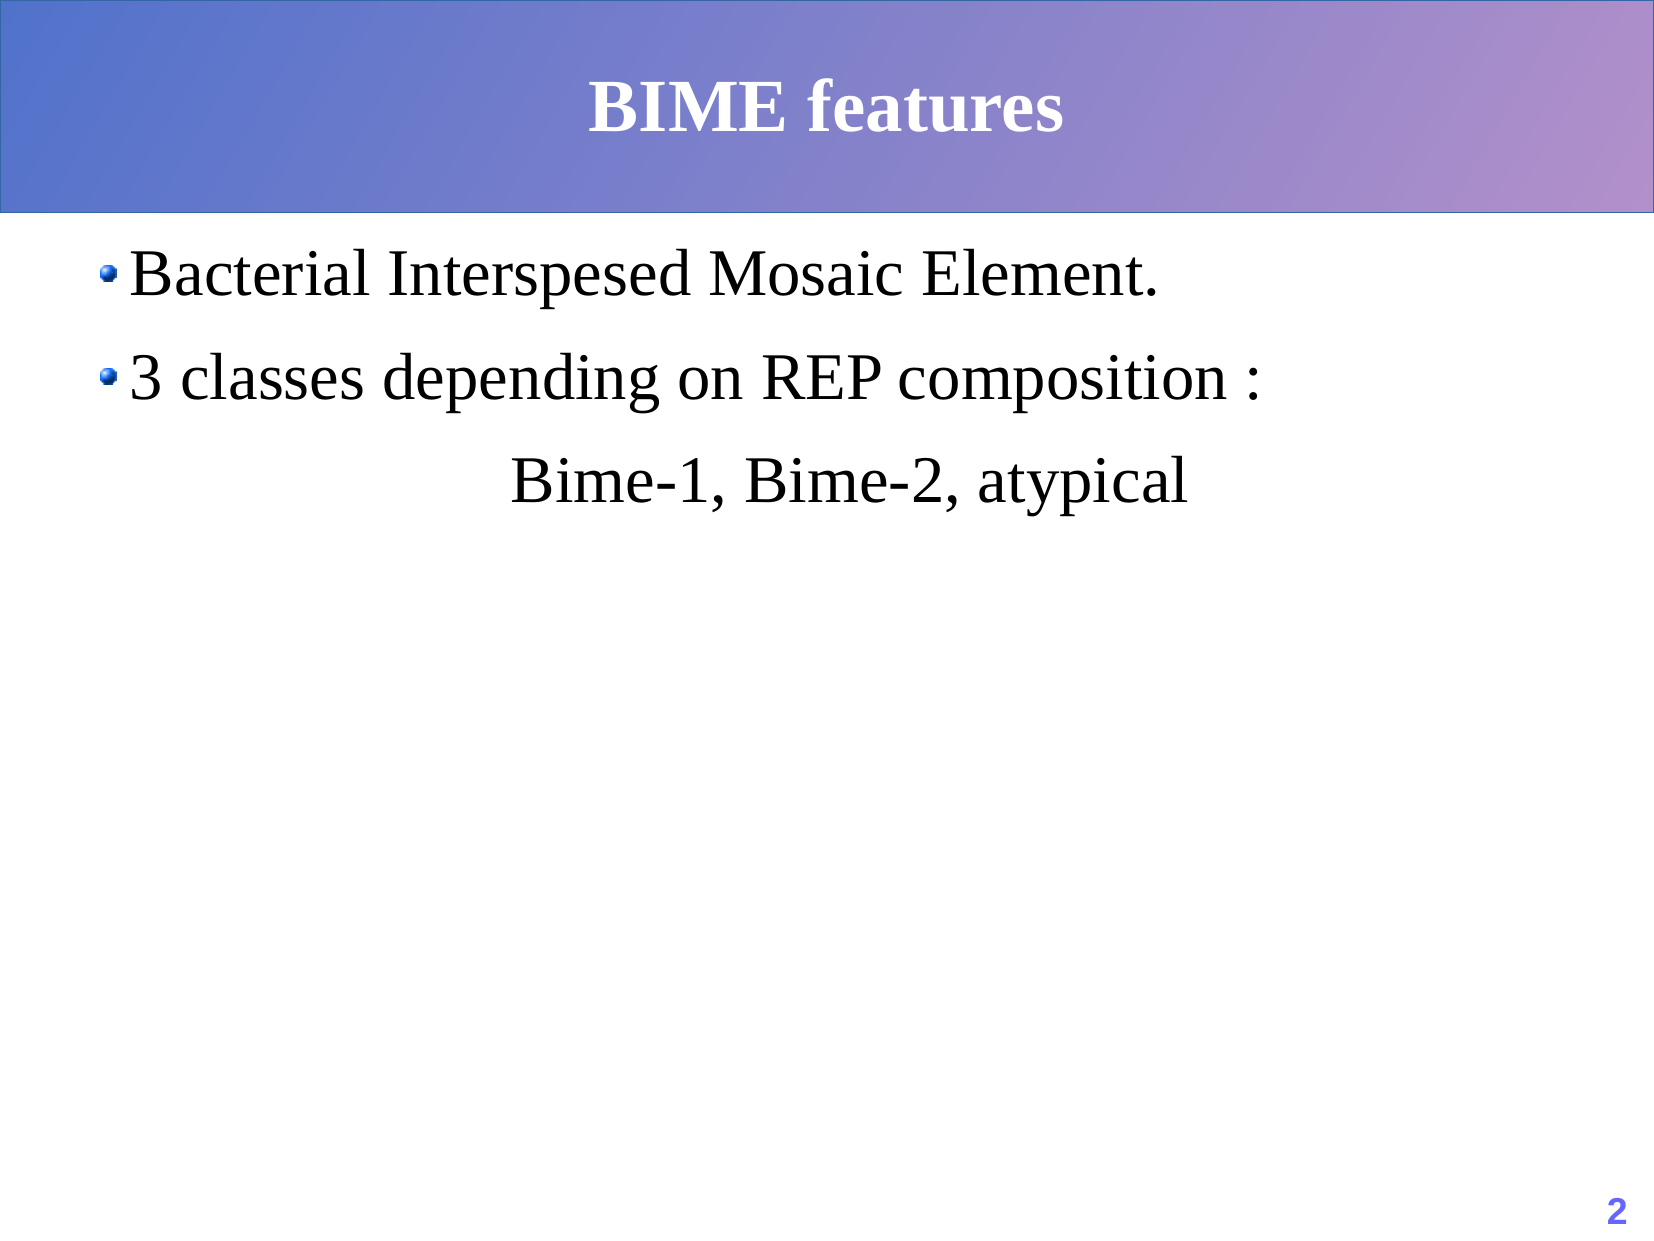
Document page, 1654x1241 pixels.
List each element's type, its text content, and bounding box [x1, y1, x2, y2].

text_box 2 [1592, 1183, 1641, 1241]
title BIME features [82, 23, 1571, 189]
list Bacterial Interspesed Mosaic Element. 3 classes depending on REP composition : Bime-1, Bime-2, atypical [82, 236, 1571, 1158]
